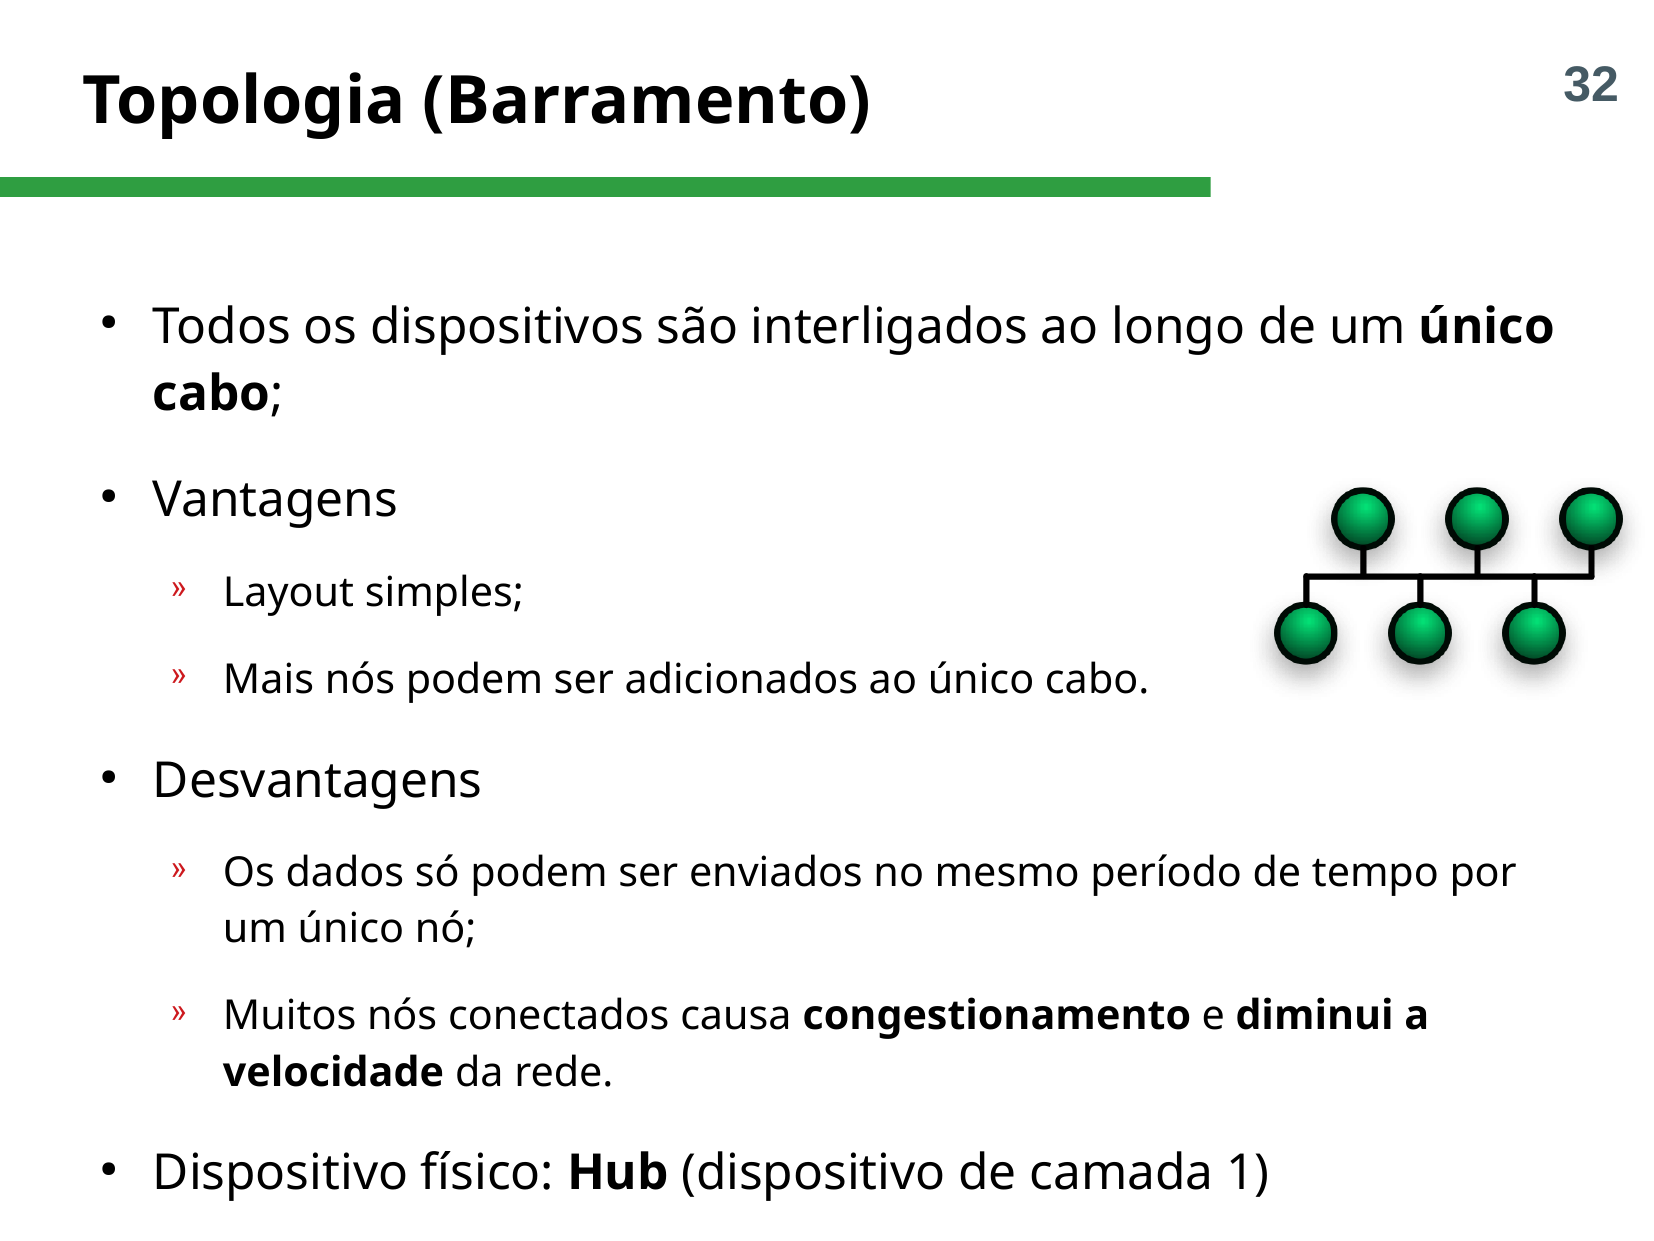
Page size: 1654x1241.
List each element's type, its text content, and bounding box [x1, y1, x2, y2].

picture [1239, 465, 1654, 709]
title Topologia (Barramento) [82, 0, 1152, 202]
list Todos os dispositivos são interligados ao longo de um único cabo; Vantagens Layout simples; Mais nós podem ser adicionados ao único cabo. Desvantagens Os dados só podem ser enviados no mesmo período de tempo por um único nó; Muitos nós conectados causa congestionamento e diminui a velocidade da rede. Dispositivo físico: Hub (dispositivo de camada 1) [82, 290, 1571, 1216]
